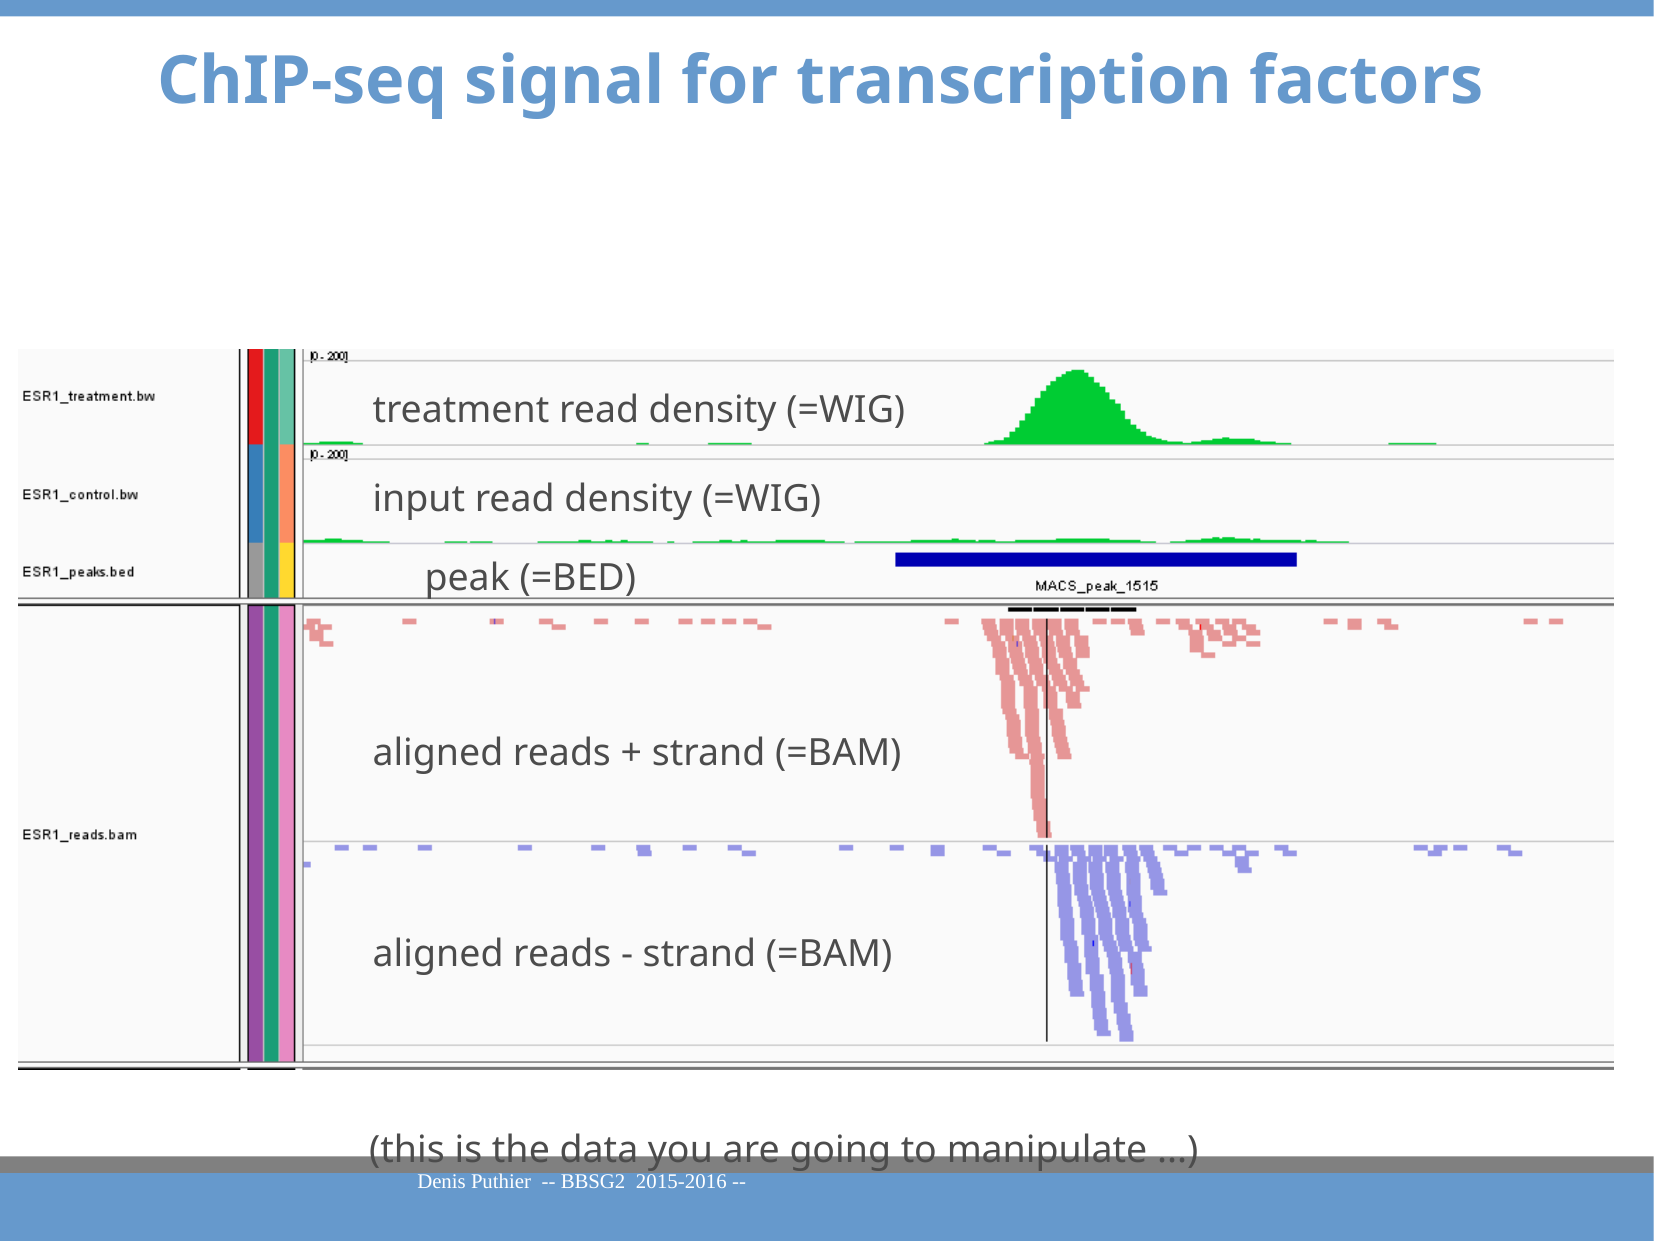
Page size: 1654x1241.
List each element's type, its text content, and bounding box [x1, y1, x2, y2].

title ChIP-seq signal for transcription factors [76, 2, 1565, 154]
text_box treatment read density (=WIG) [357, 375, 972, 442]
text_box input read density (=WIG) [357, 464, 880, 530]
text_box peak (=BED) [409, 543, 683, 609]
text_box (this is the data you are going to manipulate ...) [354, 1114, 1287, 1181]
text_box aligned reads - strand (=BAM) [357, 919, 957, 985]
picture [18, 349, 1614, 1070]
text_box aligned reads + strand (=BAM) [357, 718, 975, 784]
